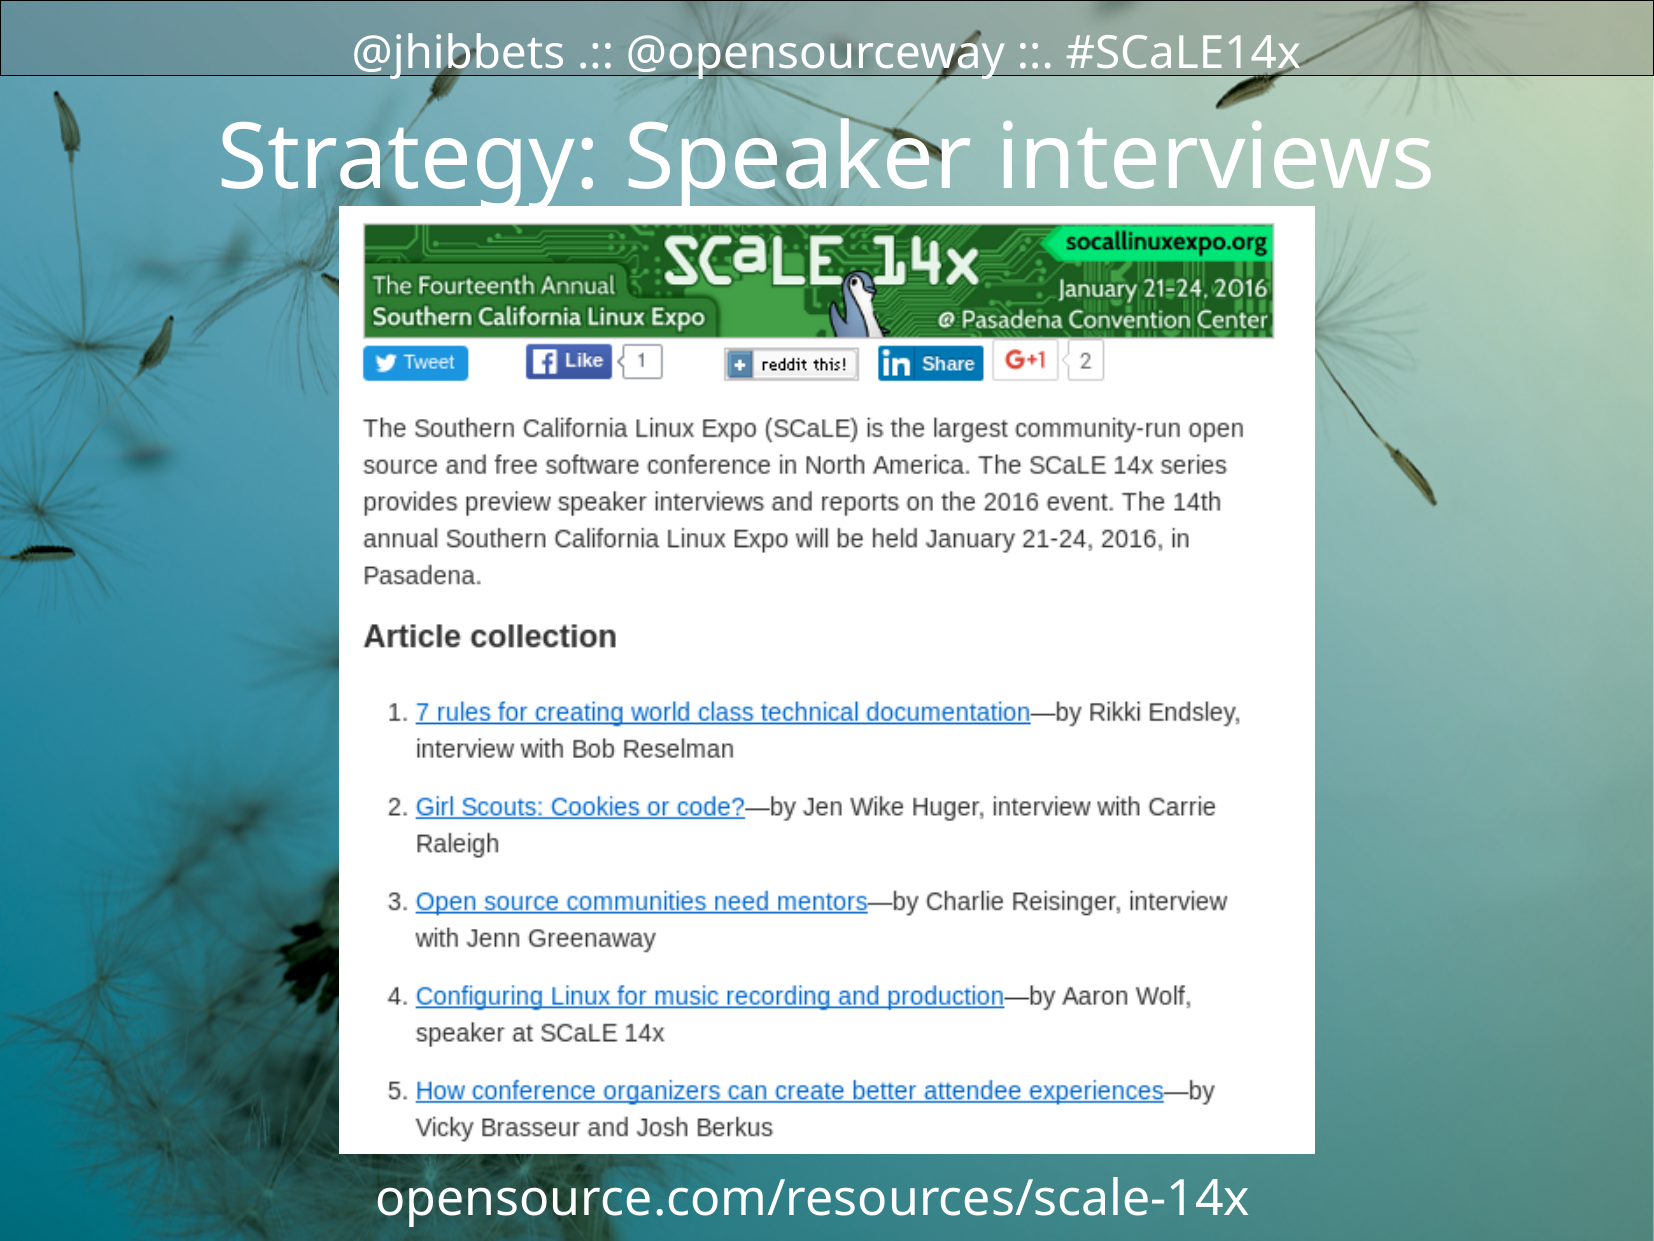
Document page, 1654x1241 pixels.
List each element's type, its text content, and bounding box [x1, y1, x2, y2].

picture [0, 76, 1654, 1241]
title Strategy: Speaker interviews [82, 49, 1571, 257]
text_box opensource.com/resources/scale-14x [360, 1155, 1293, 1220]
